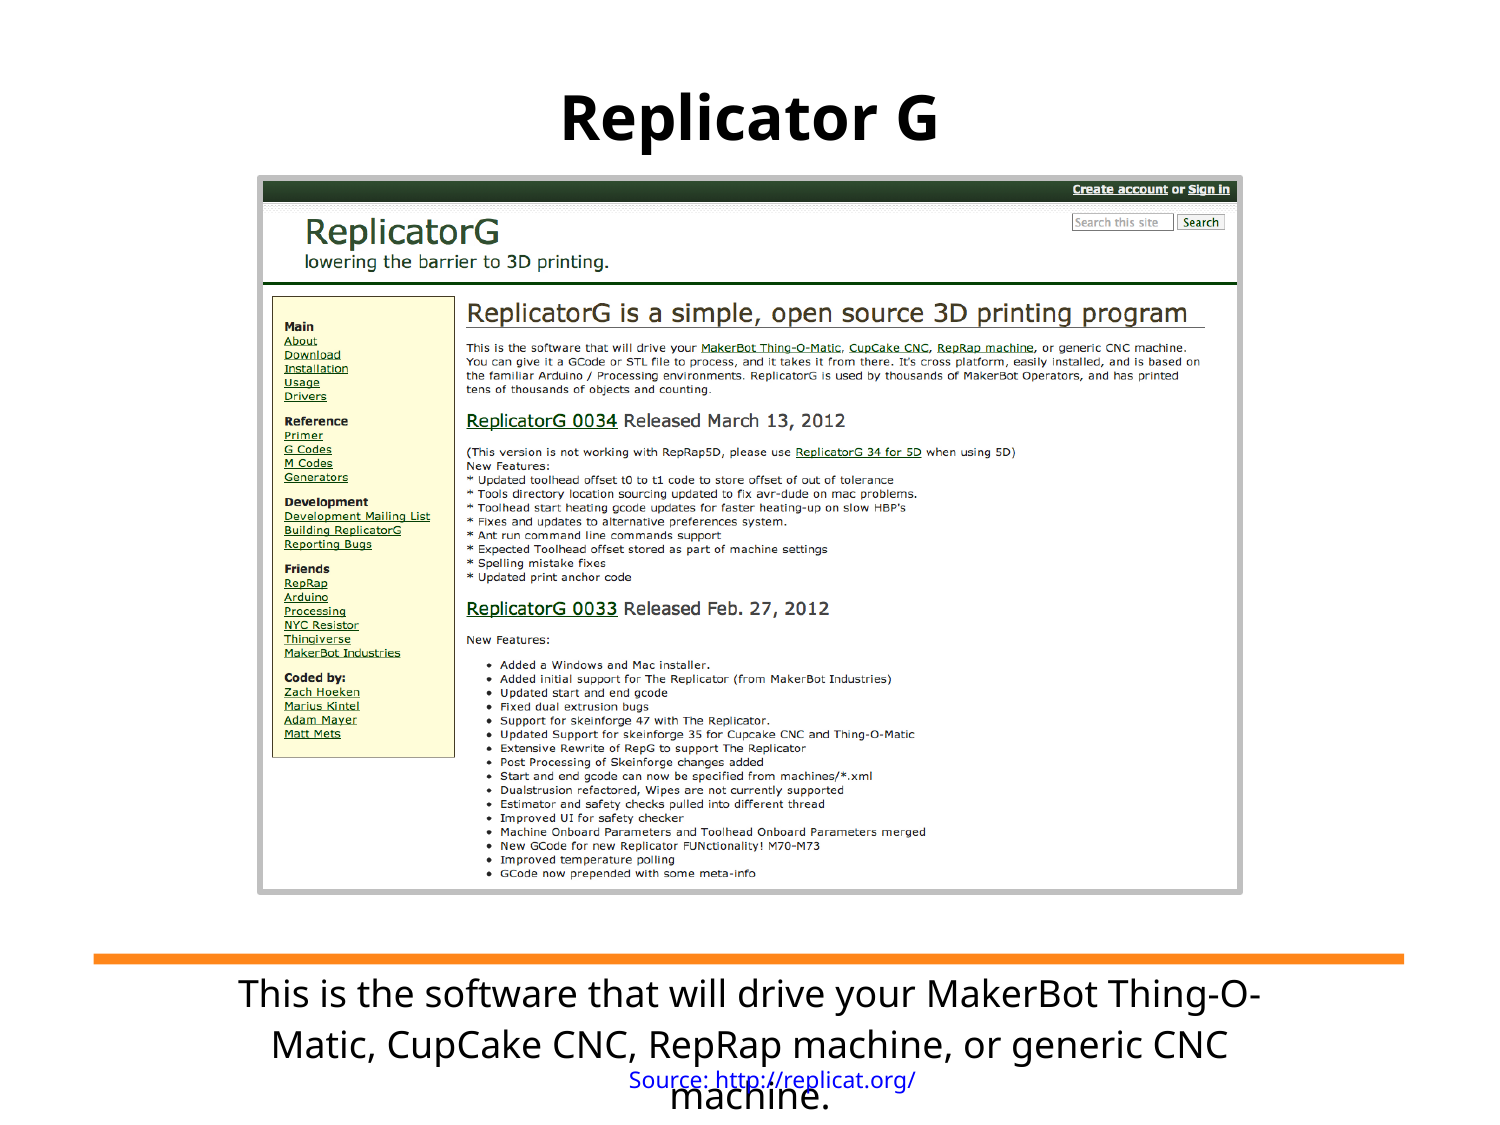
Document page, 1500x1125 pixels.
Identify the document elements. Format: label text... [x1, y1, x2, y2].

title Replicator G [75, 44, 1426, 188]
text_box Source: http://replicat.org/ [614, 1056, 886, 1098]
picture [0, 0, 1500, 1125]
text_box This is the software that will drive your MakerBot Thing-O-Matic, CupCake CNC, RepRap machine, or generic CNC machine. [205, 960, 1295, 1064]
